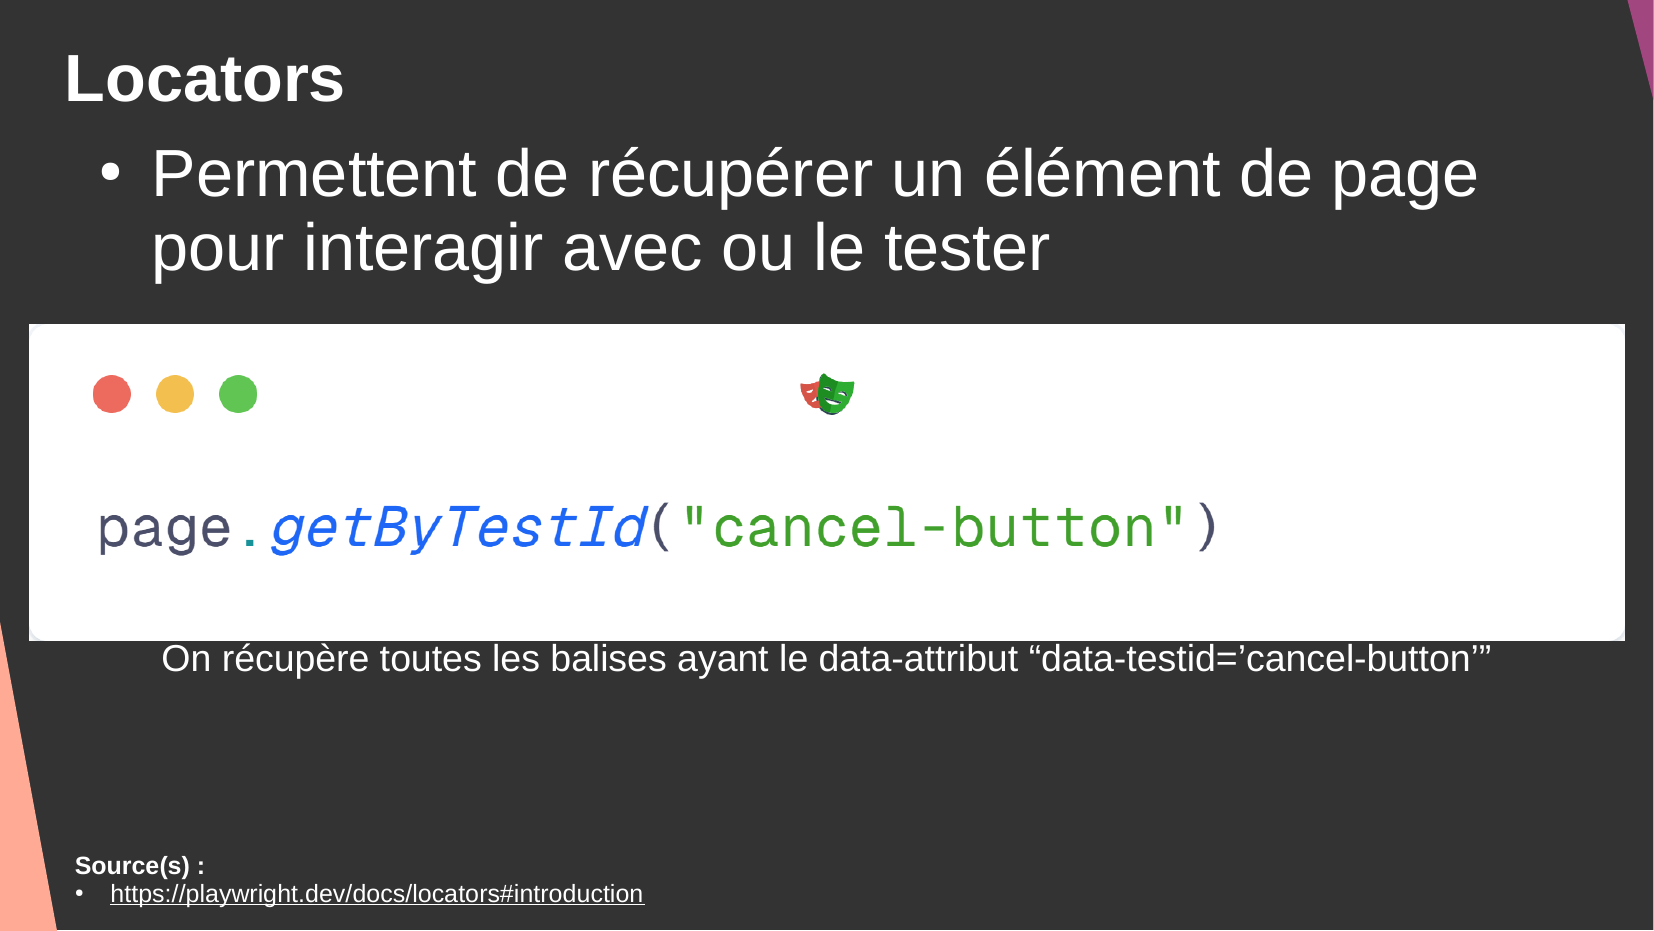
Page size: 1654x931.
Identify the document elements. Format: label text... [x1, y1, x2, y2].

picture [29, 324, 1625, 641]
list On récupère toutes les balises ayant le data-attribut “data-testid=’cancel-button’” [29, 641, 1625, 697]
text_box [1627, 0, 1654, 103]
list Permettent de récupérer un élément de page pour interagir avec ou le tester [80, 135, 1620, 296]
text_box [0, 621, 58, 931]
title Locators [64, 40, 1635, 116]
text_box Source(s) : https://playwright.dev/docs/locators#introduction [60, 821, 1546, 916]
